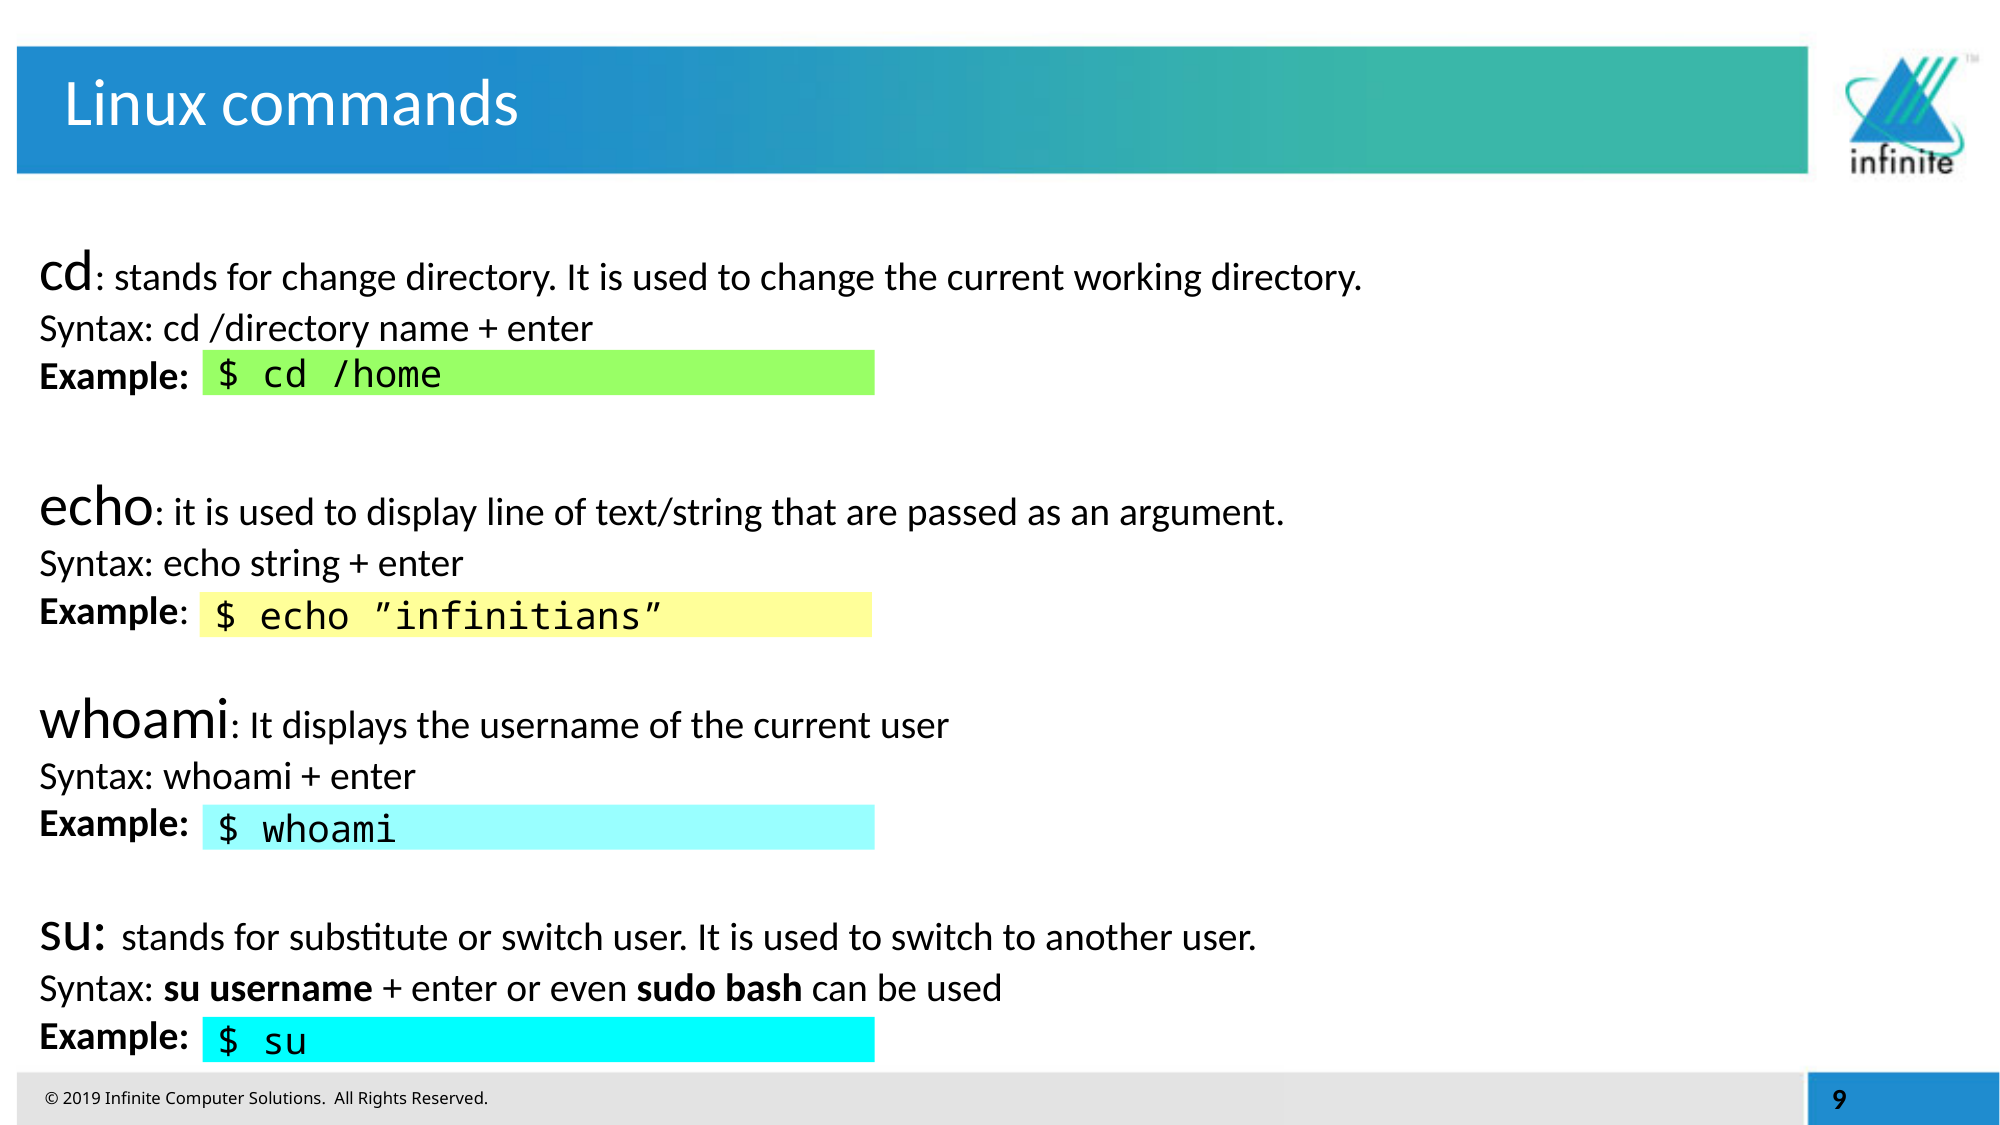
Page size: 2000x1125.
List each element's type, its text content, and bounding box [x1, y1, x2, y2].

picture [16, 0, 2000, 1125]
text_box $ su [202, 1016, 875, 1063]
text_box $ echo ”infinitians” [199, 592, 872, 638]
slide_number <number> [1662, 1073, 2000, 1125]
text_box $ cd /home [202, 349, 875, 396]
text_box $ whoami [202, 804, 875, 850]
title Linux commands [49, 51, 1913, 182]
text_box cd: stands for change directory. It is used to change the current working directory. Syntax: cd /directory name + enter Example: echo: it is used to display line of text/string that are passed as an argument. Syntax: echo string + enter Example: whoami: It displays the username of the current user Syntax: whoami + enter Example: su: stands for substitute or switch user. It is used to switch to another user. Syntax: su username + enter or even sudo bash can be used Example: [24, 224, 1813, 1113]
